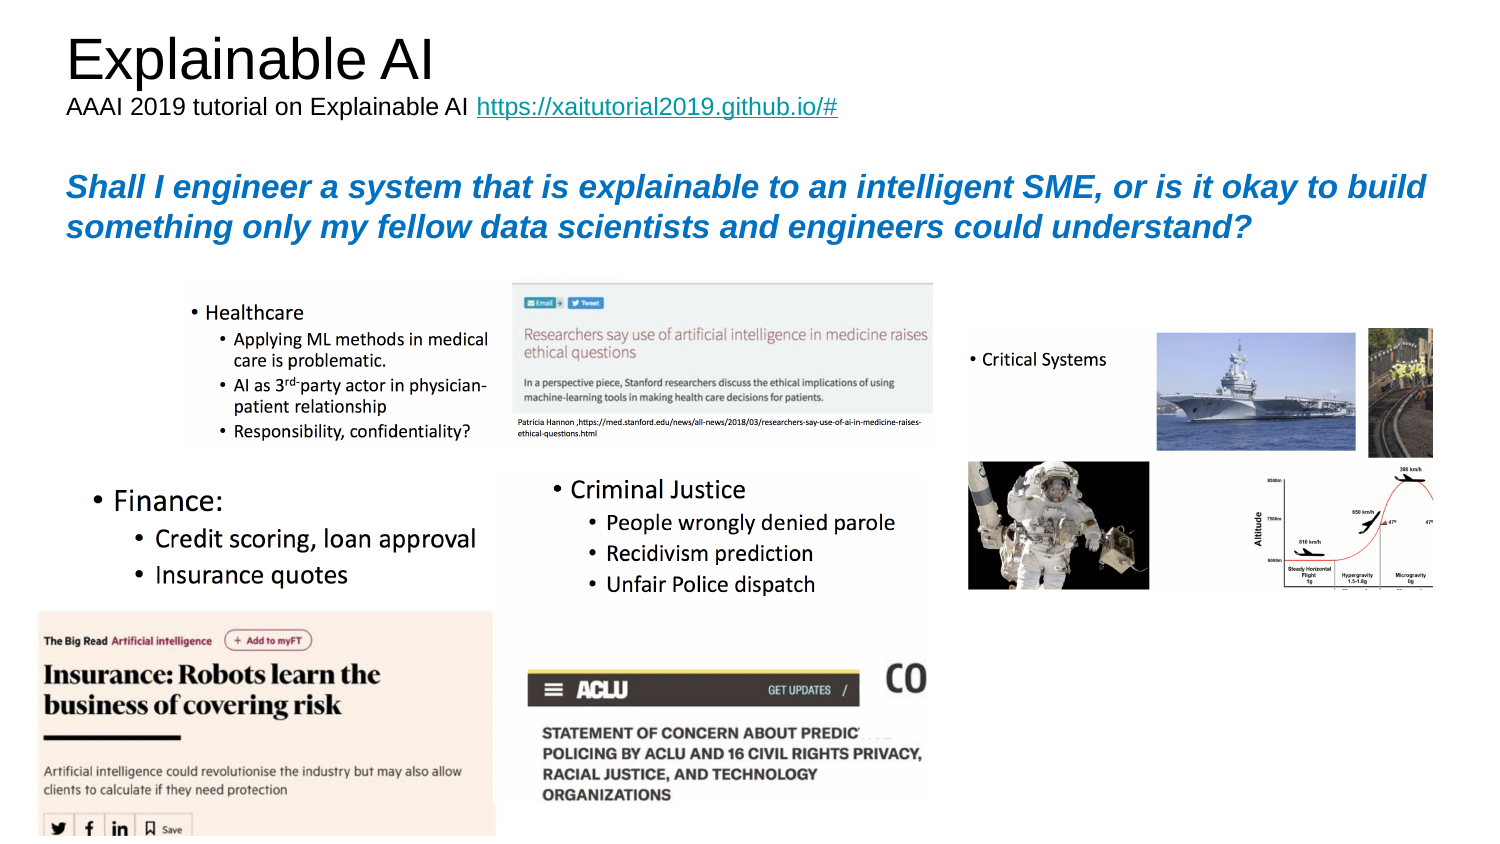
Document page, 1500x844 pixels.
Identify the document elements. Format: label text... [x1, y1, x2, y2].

title Explainable AI AAAI 2019 tutorial on Explainable AI https://xaitutorial2019.github.io/# [51, 5, 1449, 100]
picture [182, 278, 933, 448]
picture [966, 328, 1433, 590]
text_box Shall I engineer a system that is explainable to an intelligent SME, or is it okay to build something only my fellow data scientists and engineers could understand? [51, 123, 1449, 844]
picture [37, 459, 927, 836]
